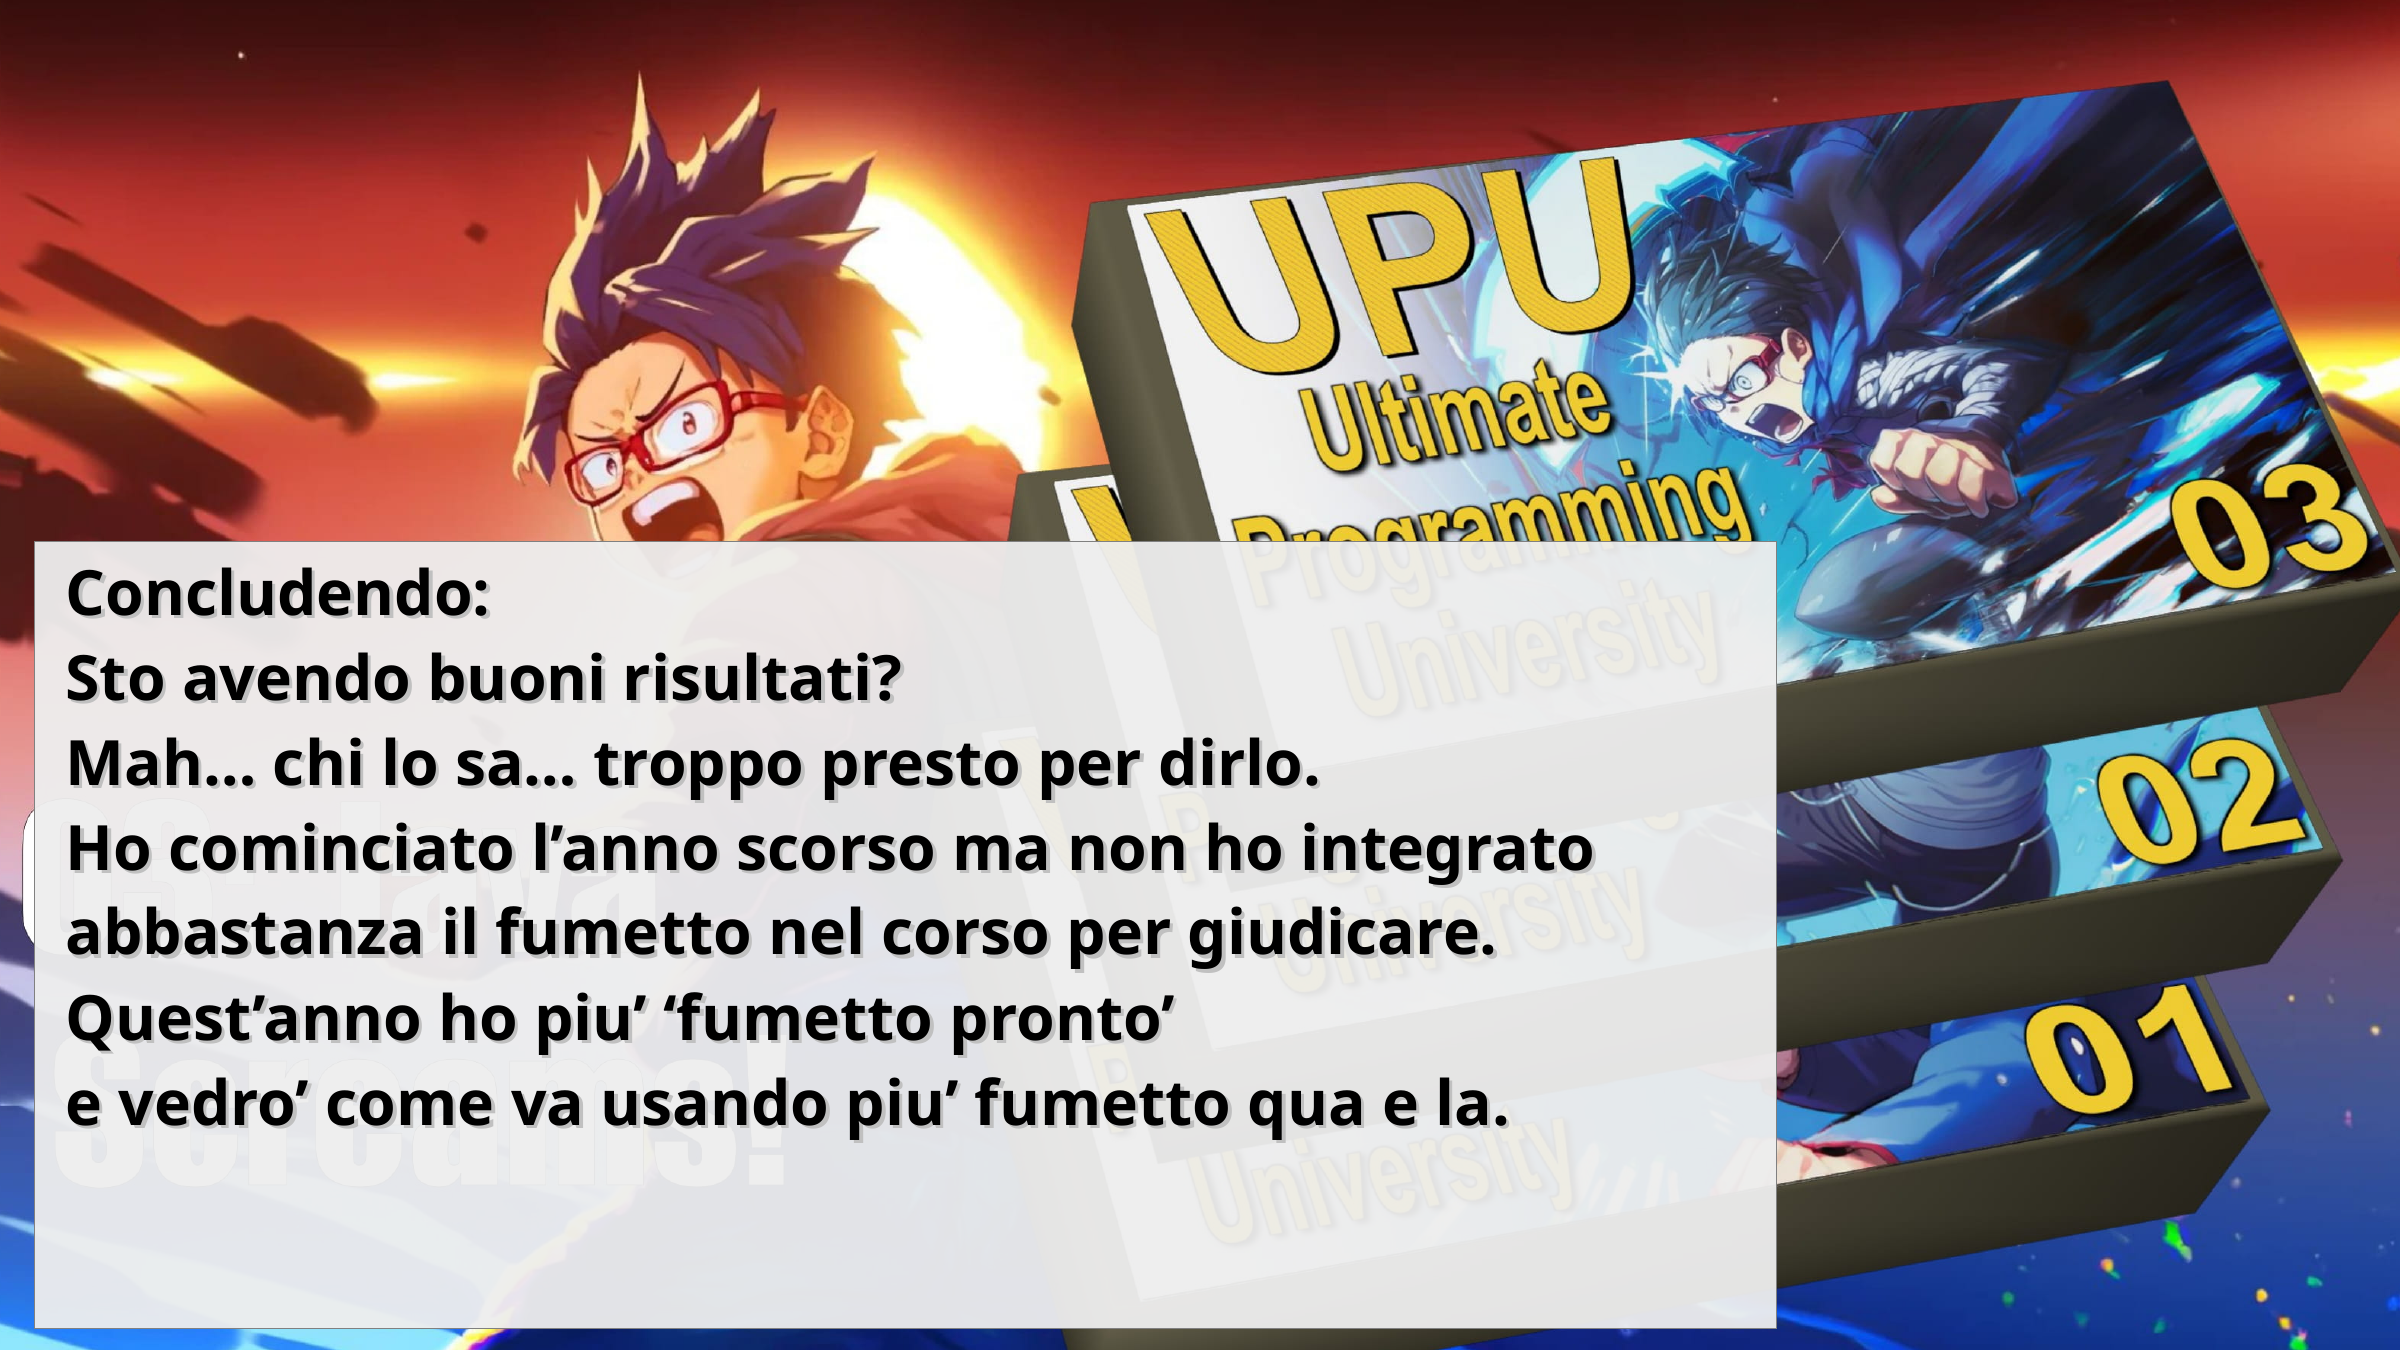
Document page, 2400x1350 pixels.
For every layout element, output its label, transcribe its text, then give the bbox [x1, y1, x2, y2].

picture [0, 0, 2400, 1350]
text_box Concludendo: Sto avendo buoni risultati? Mah… chi lo sa… troppo presto per dirlo. Ho cominciato l’anno scorso ma non ho integrato abbastanza il fumetto nel corso per giudicare. Quest’anno ho piu’ ‘fumetto pronto’ e vedro’ come va usando piu’ fumetto qua e la. [34, 541, 1777, 1329]
